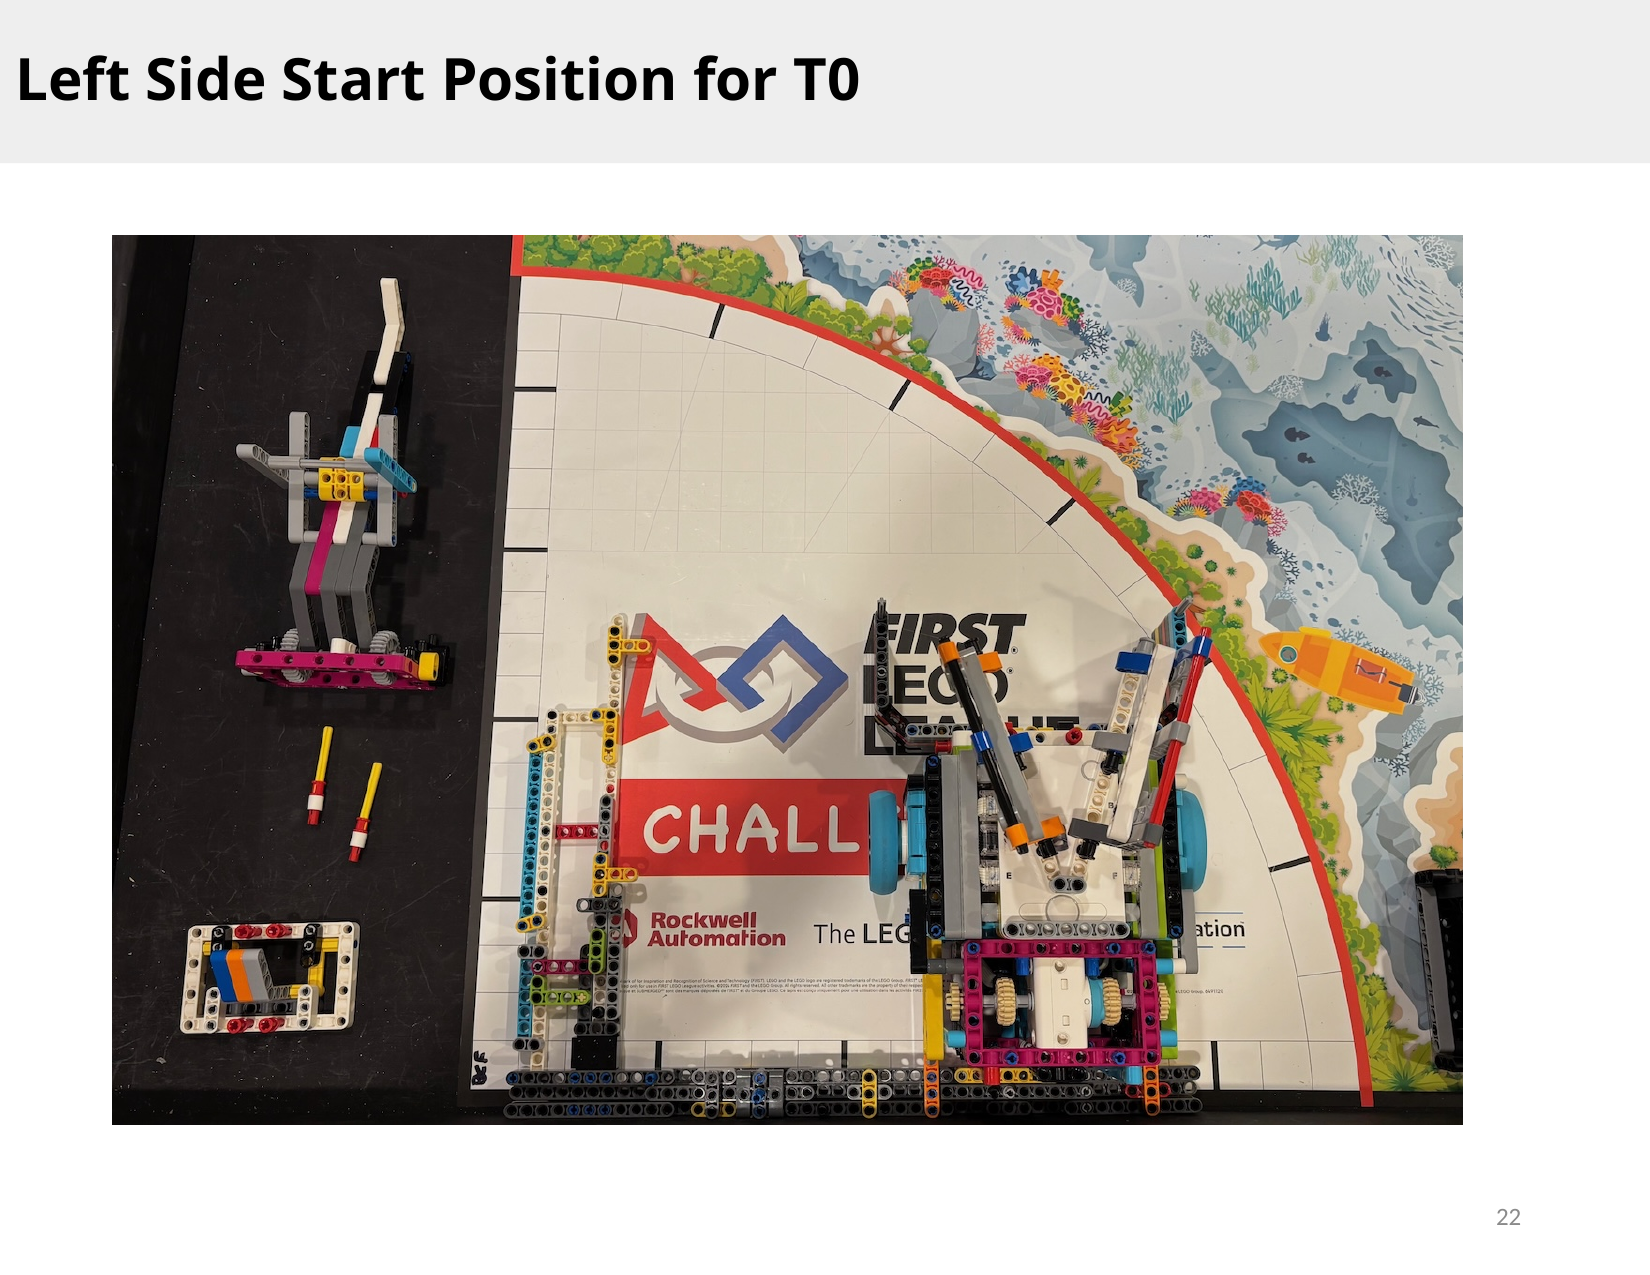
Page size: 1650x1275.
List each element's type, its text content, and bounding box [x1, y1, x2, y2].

title Left Side Start Position for T0 [0, 0, 1650, 164]
picture [112, 235, 1463, 1126]
